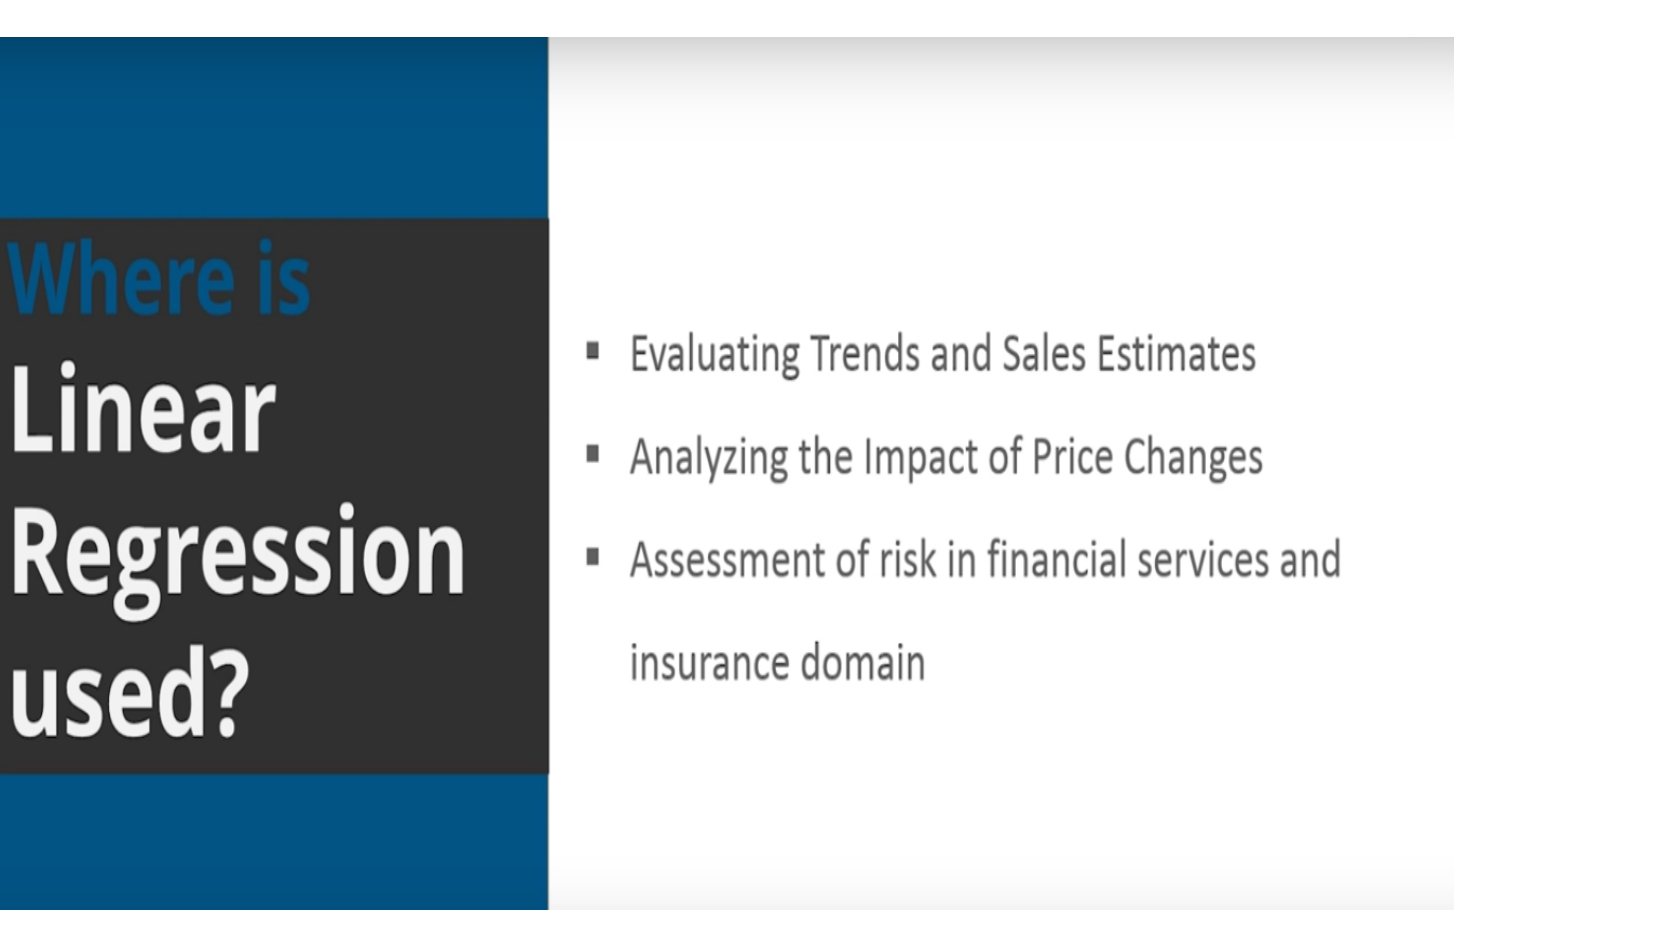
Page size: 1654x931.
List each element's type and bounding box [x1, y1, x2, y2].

picture [0, 37, 1454, 910]
